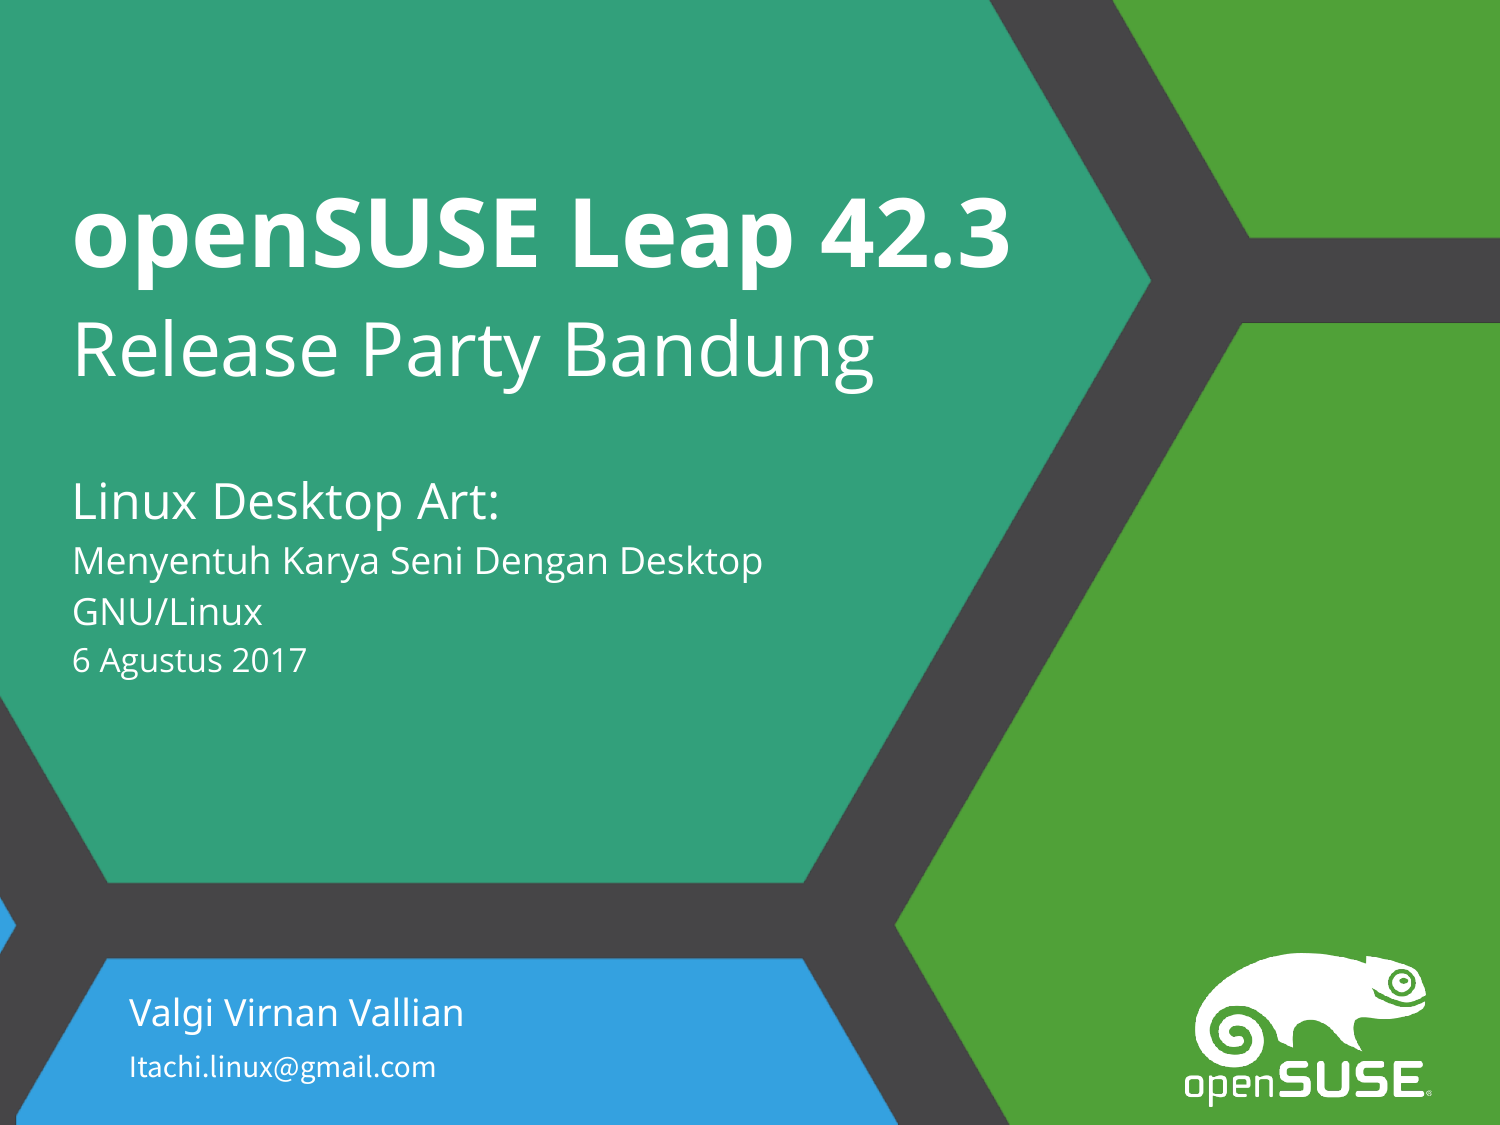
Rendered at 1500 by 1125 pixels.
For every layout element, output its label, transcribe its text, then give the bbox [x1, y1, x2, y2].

picture [0, 0, 1500, 1125]
list Valgi Virnan Vallian Itachi.linux@gmail.com [126, 986, 751, 1125]
title openSUSE Leap 42.3 Release Party Bandung Linux Desktop Art: Menyentuh Karya Seni Dengan Desktop GNU/Linux 6 Agustus 2017 [71, 164, 1121, 682]
